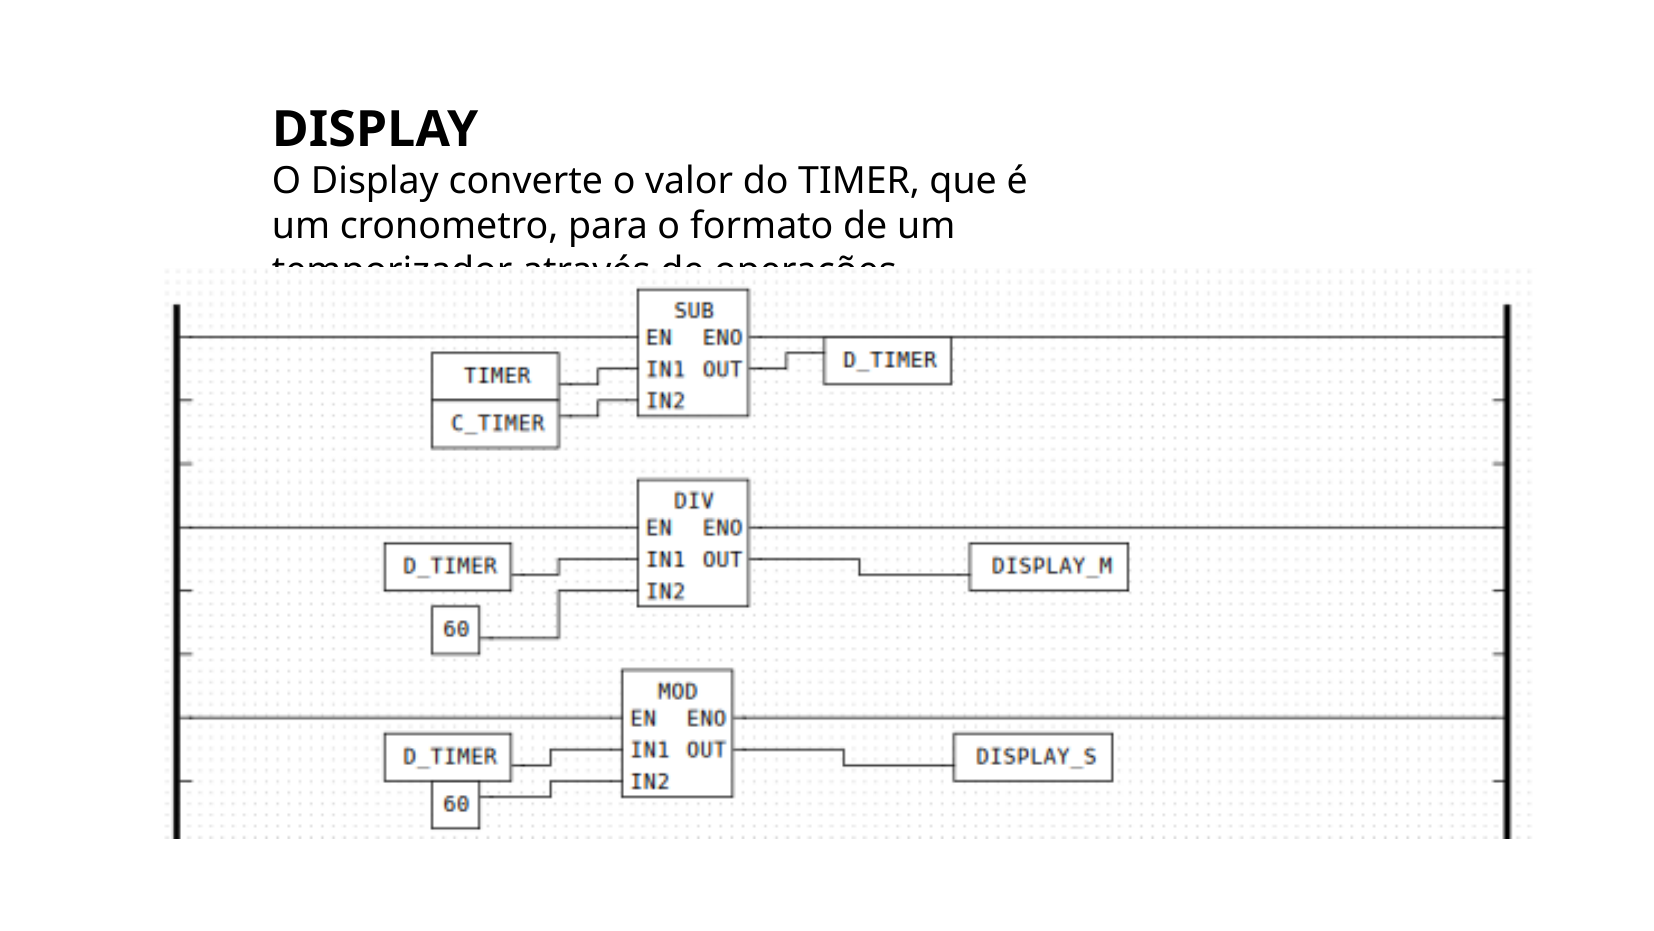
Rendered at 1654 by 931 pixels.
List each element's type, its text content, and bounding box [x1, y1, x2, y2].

text_box DISPLAY O Display converte o valor do TIMER, que é um cronometro, para o formato de um temporizador através de operações matemáticas simples. [257, 29, 1084, 267]
picture [163, 267, 1537, 839]
